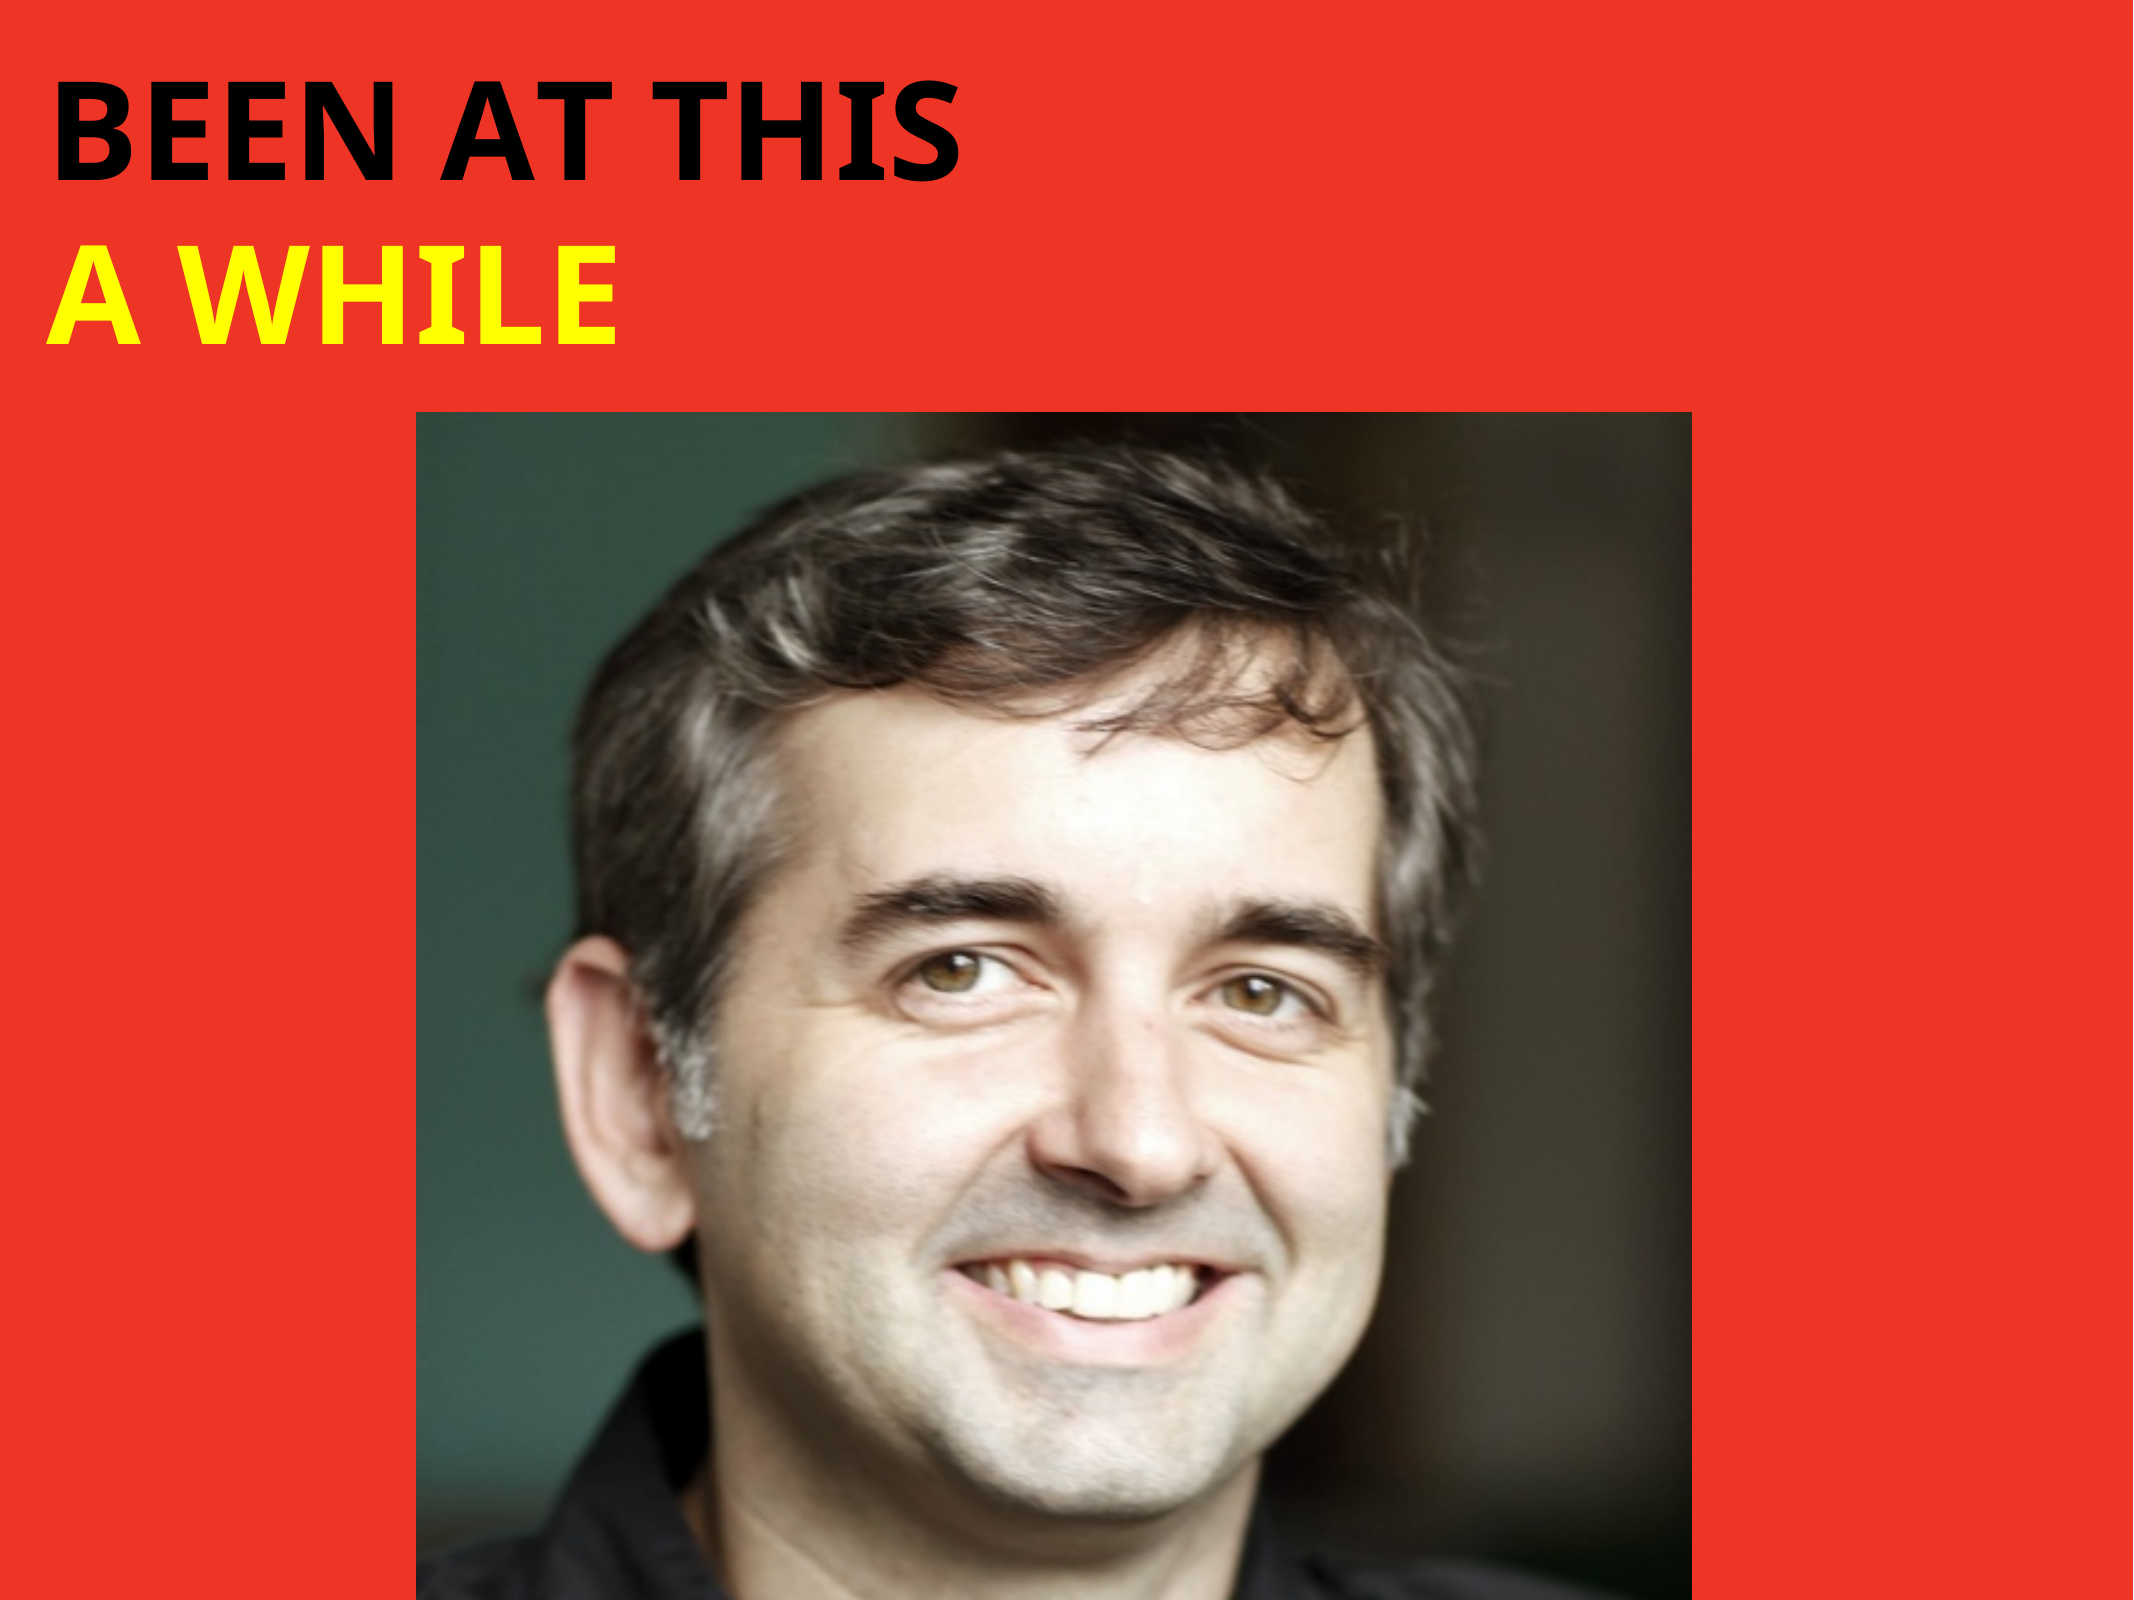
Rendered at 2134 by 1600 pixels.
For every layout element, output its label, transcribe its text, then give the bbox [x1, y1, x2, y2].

text_box BEEN AT THIS A WHILE [37, 42, 2129, 488]
picture [416, 412, 1692, 1600]
